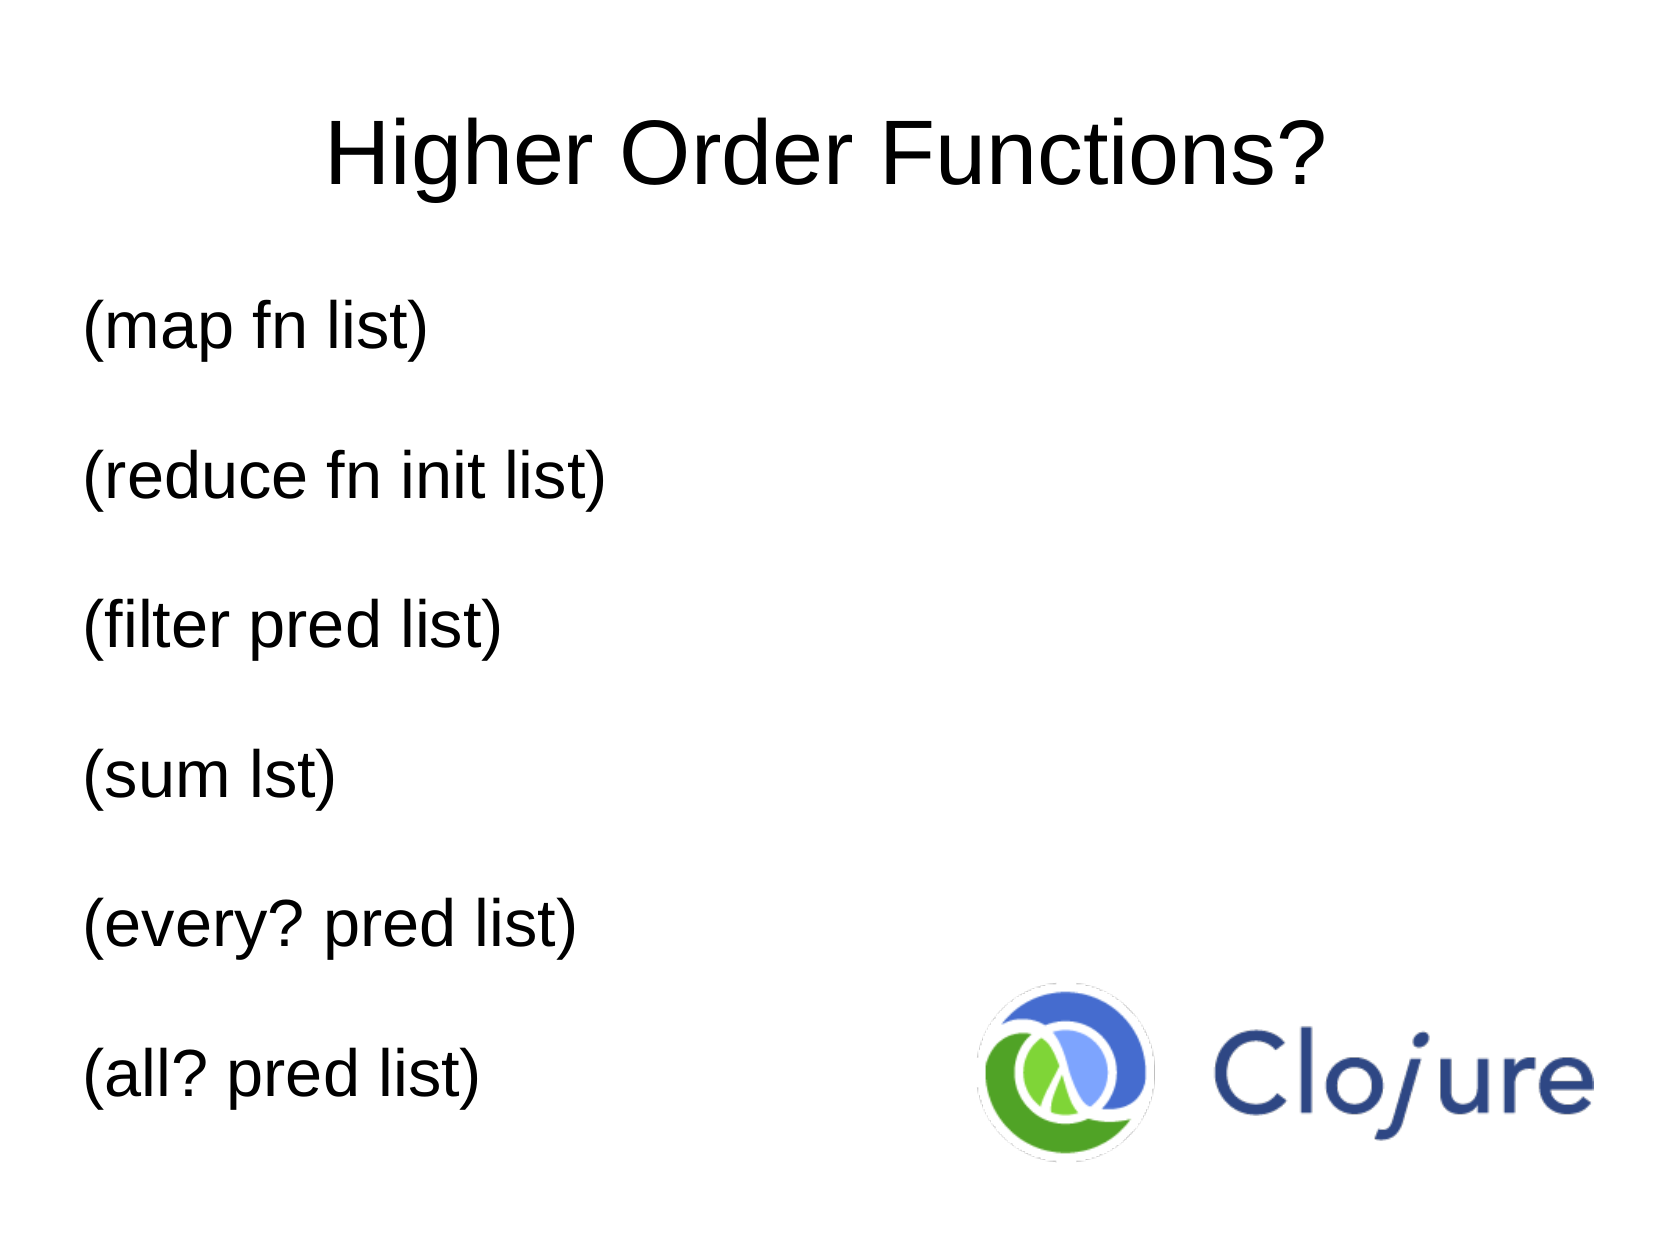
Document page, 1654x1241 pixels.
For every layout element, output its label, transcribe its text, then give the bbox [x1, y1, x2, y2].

subtitle (map fn list) (reduce fn init list) (filter pred list) (sum lst) (every? pred list) (all? pred list) [82, 288, 1571, 1111]
title Higher Order Functions? [82, 56, 1571, 250]
picture [975, 981, 1594, 1163]
